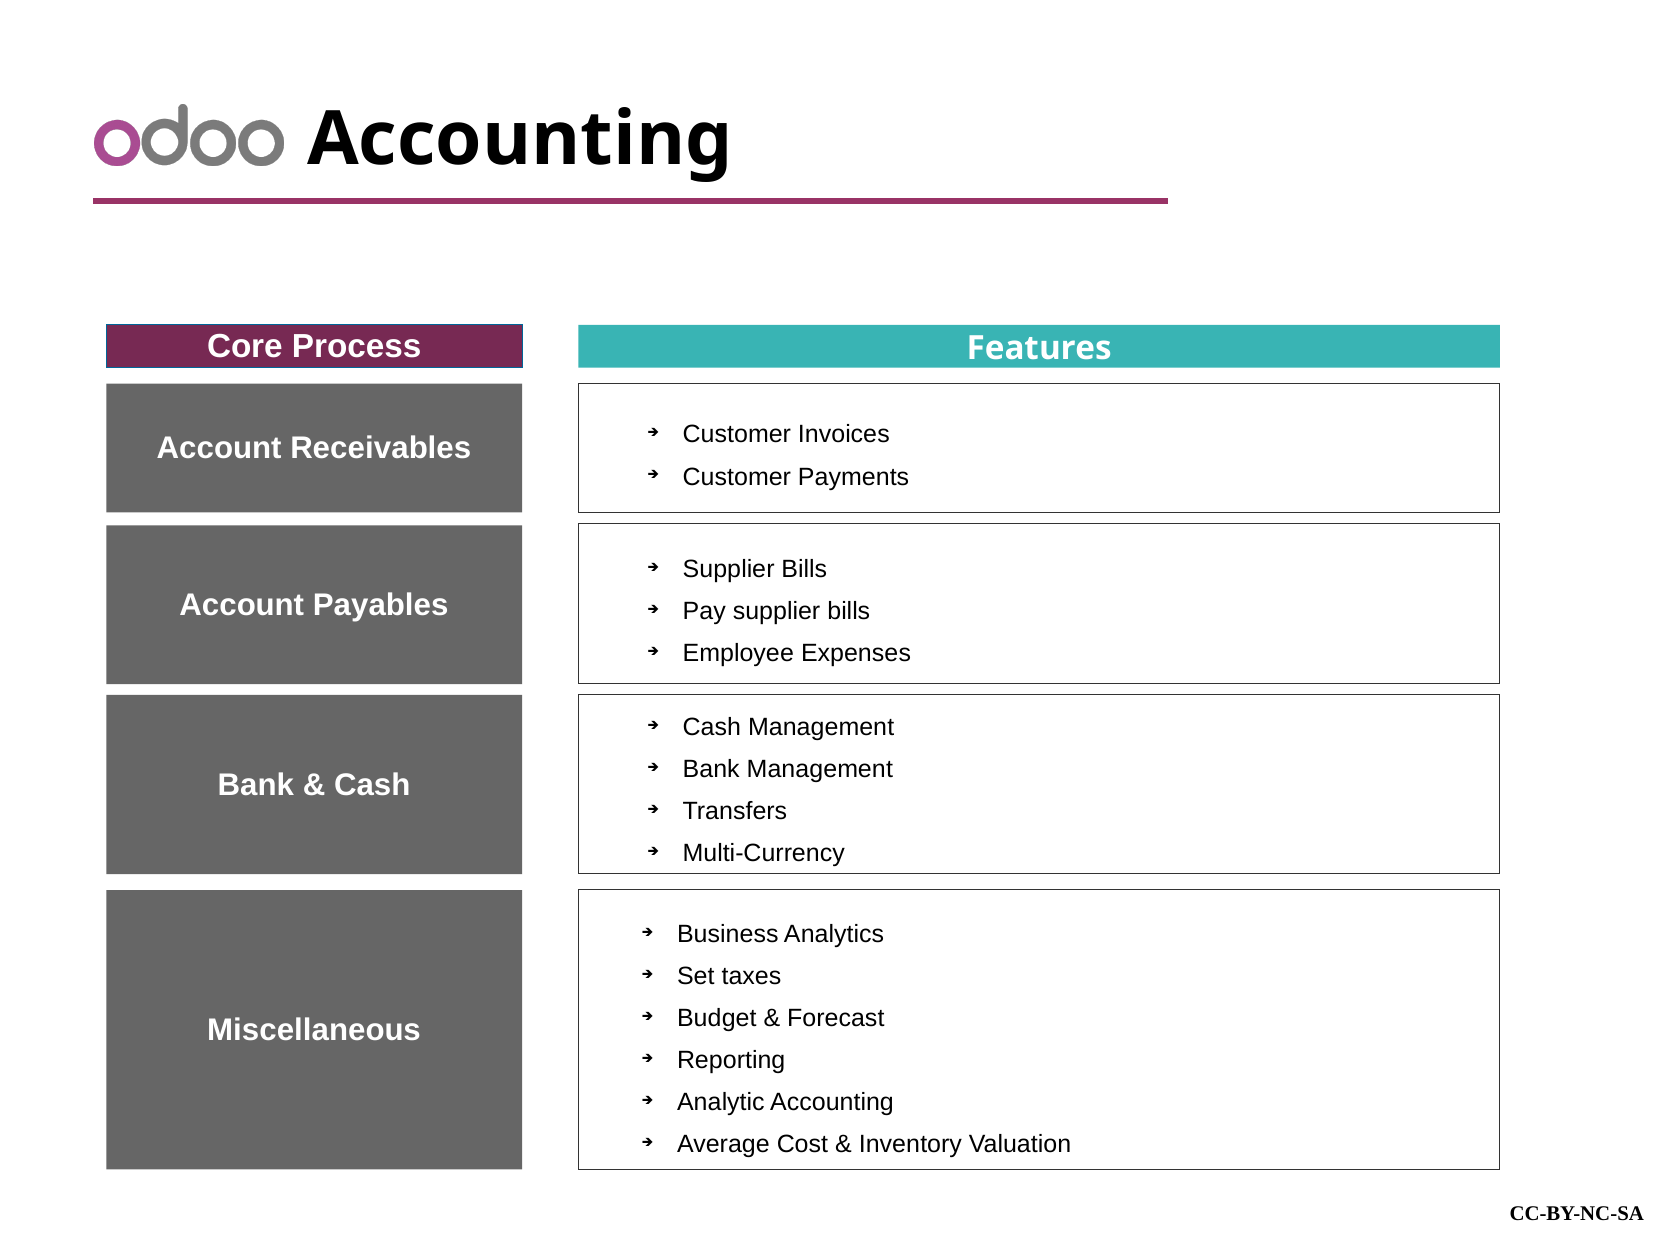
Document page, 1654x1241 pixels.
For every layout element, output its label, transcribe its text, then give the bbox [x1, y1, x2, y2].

text_box Customer Invoices Customer Payments [589, 386, 1484, 510]
text_box Core Process [106, 324, 523, 368]
text_box Bank & Cash [106, 694, 523, 875]
text_box Account Receivables [106, 383, 523, 513]
text_box Supplier Bills Pay supplier bills Employee Expenses [589, 542, 1484, 666]
text_box Cash Management Bank Management Transfers Multi-Currency [589, 720, 1484, 845]
text_box [578, 694, 1500, 874]
text_box Account Payables [106, 525, 523, 685]
text_box [578, 523, 1500, 684]
picture [94, 104, 284, 166]
text_box Features [578, 324, 1500, 368]
text_box [578, 383, 1500, 513]
title Accounting [307, 31, 1570, 239]
text_box [578, 889, 1500, 1170]
text_box Miscellaneous [106, 890, 523, 1170]
text_box Business Analytics Set taxes Budget & Forecast Reporting Analytic Accounting Average Cost & Inventory Valuation [583, 970, 1478, 1094]
